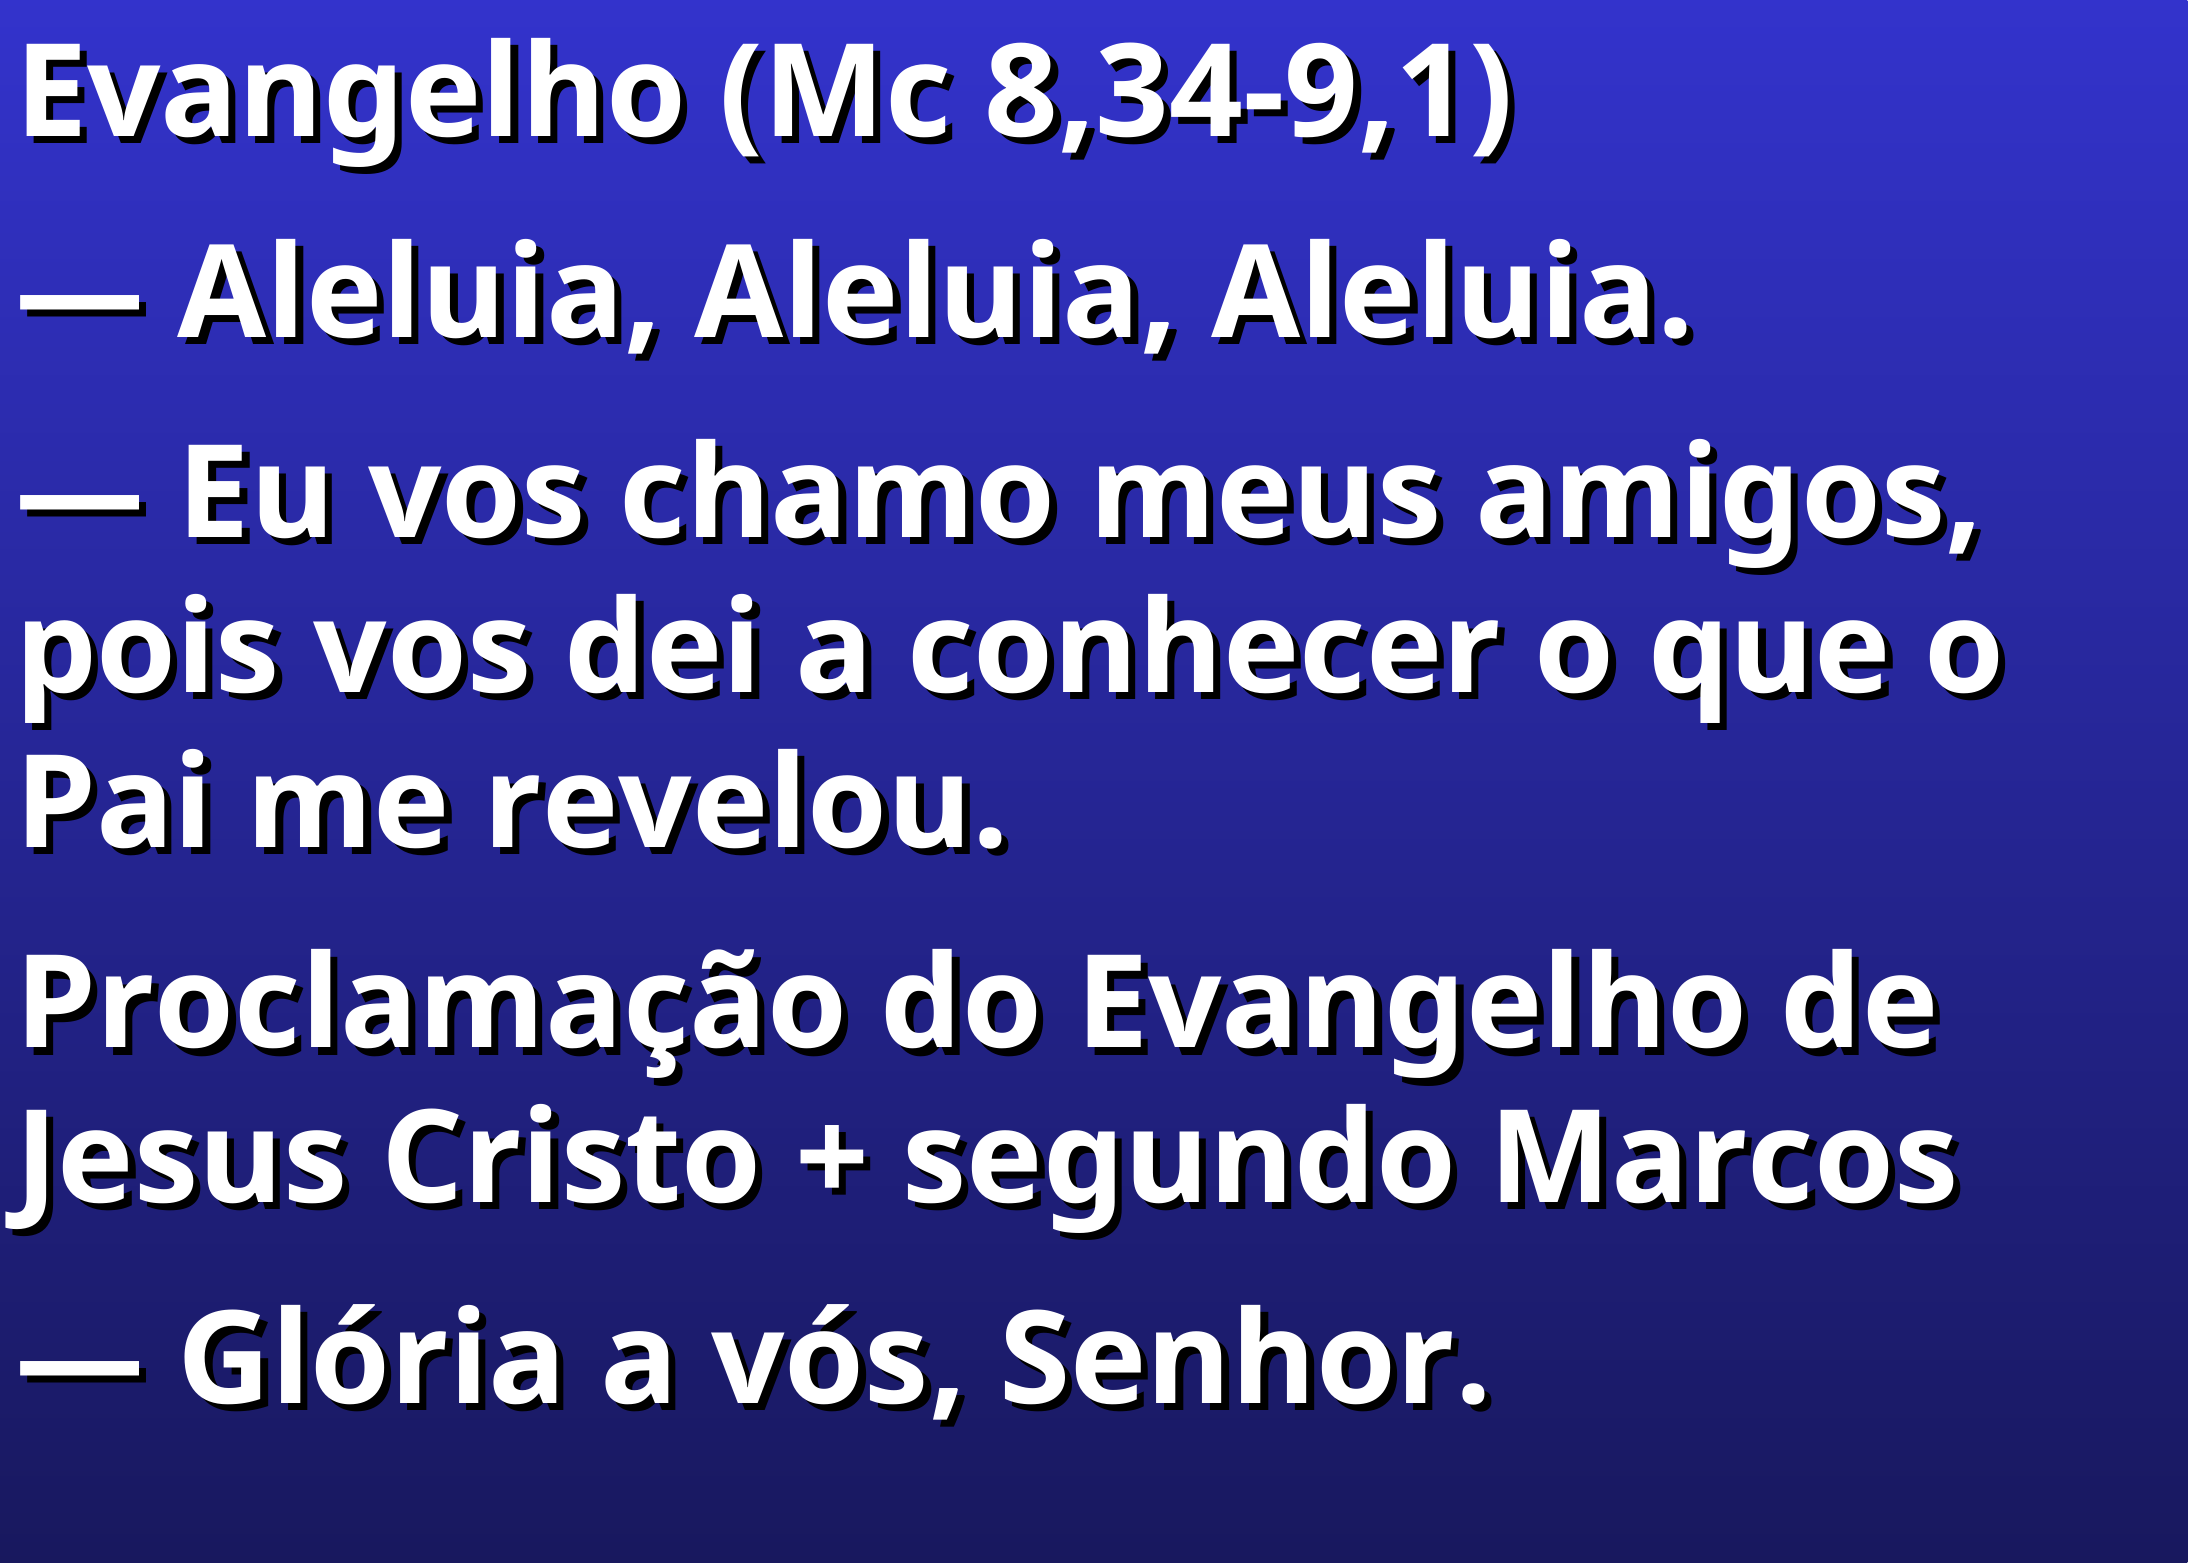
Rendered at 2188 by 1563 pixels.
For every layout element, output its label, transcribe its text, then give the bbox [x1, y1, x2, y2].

text_box Evangelho (Mc 8,34-9,1) — Aleluia, Aleluia, Aleluia. — Eu vos chamo meus amigos, pois vos dei a conhecer o que o Pai me revelou. Proclamação do Evangelho de Jesus Cristo + segundo Marcos — Glória a vós, Senhor. [0, 0, 2188, 1563]
